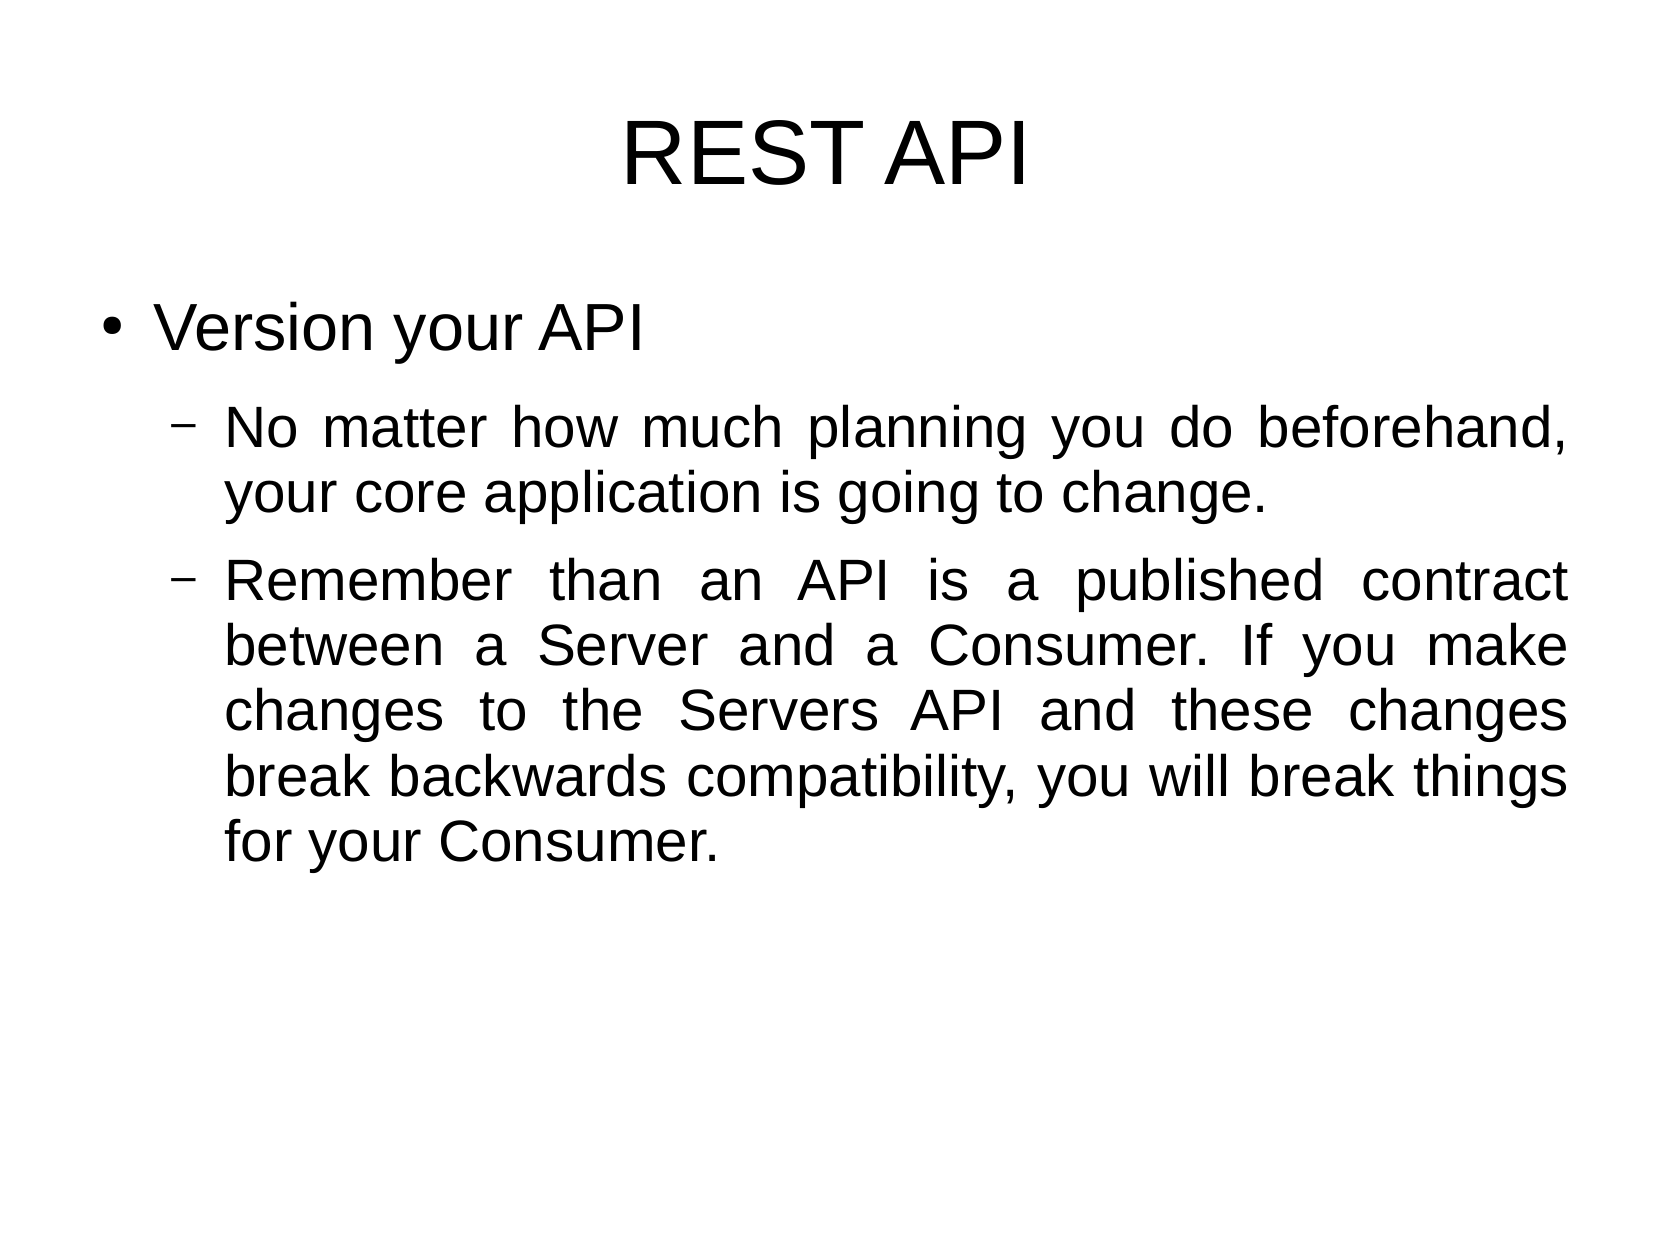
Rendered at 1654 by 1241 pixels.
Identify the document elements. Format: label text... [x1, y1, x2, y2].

list Version your API No matter how much planning you do beforehand, your core application is going to change. Remember than an API is a published contract between a Server and a Consumer. If you make changes to the Servers API and these changes break backwards compatibility, you will break things for your Consumer. [82, 290, 1571, 1010]
title REST API [82, 49, 1571, 257]
